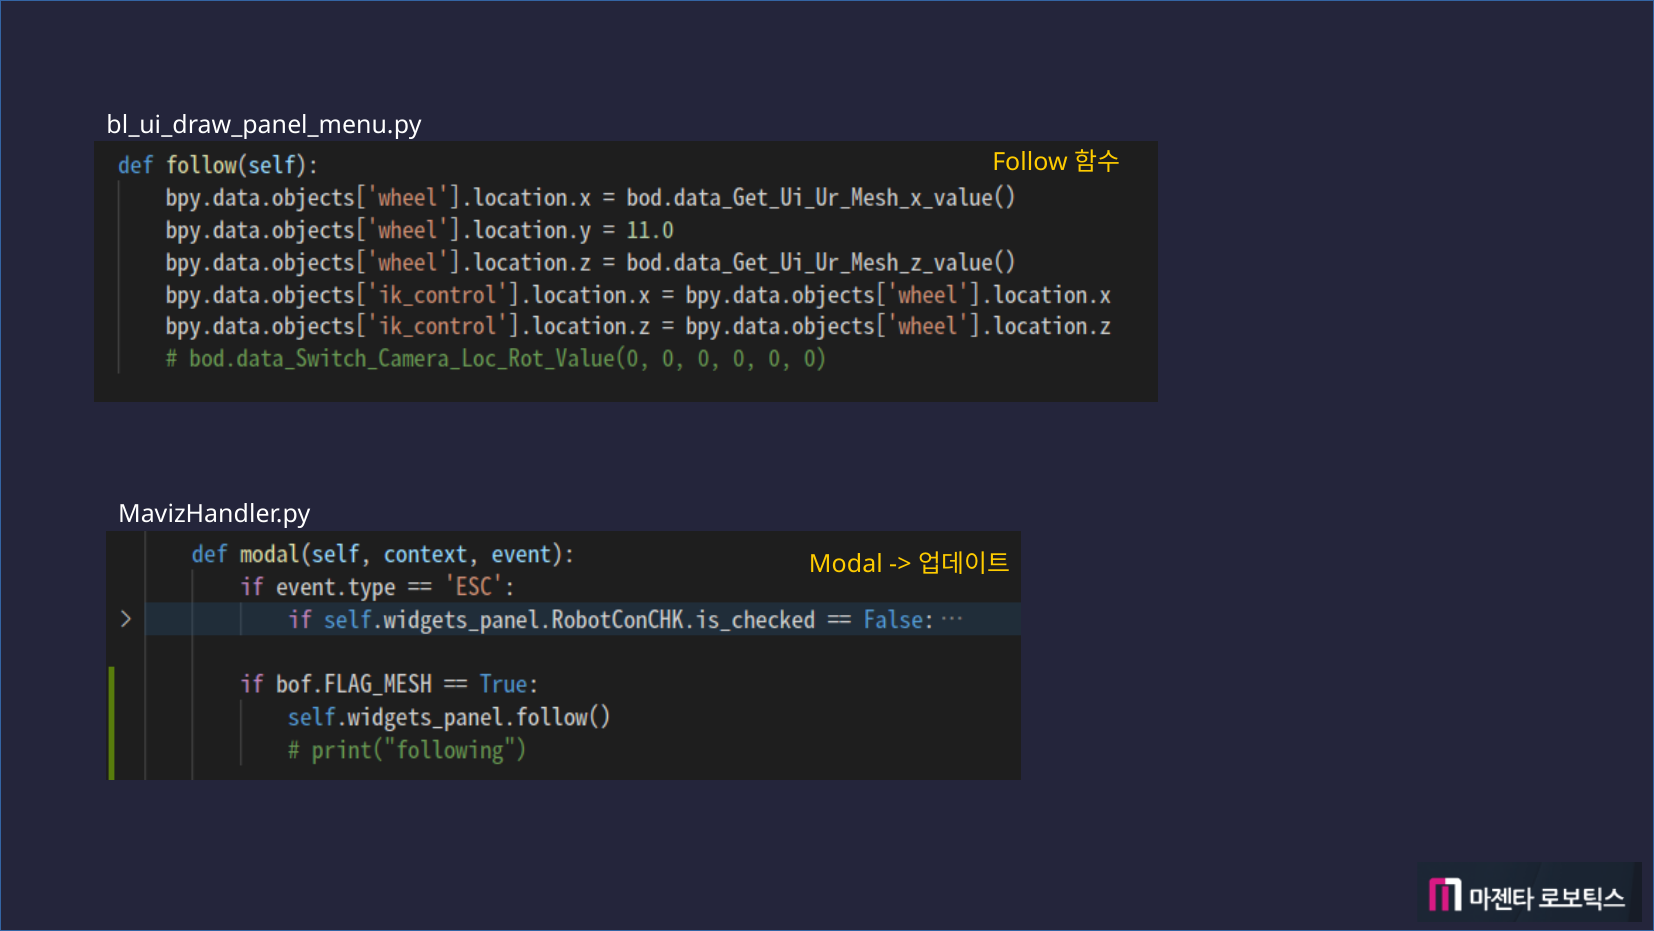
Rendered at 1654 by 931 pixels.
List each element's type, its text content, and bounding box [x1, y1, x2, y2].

picture [94, 141, 1158, 402]
list Modal -> 업데이트 [738, 543, 1022, 626]
picture [1417, 862, 1642, 922]
list Follow 함수 [921, 141, 1158, 225]
list MavizHandler.py [47, 496, 721, 544]
picture [106, 531, 1021, 780]
text_box [0, 0, 1654, 931]
list bl_ui_draw_panel_menu.py [35, 106, 709, 154]
